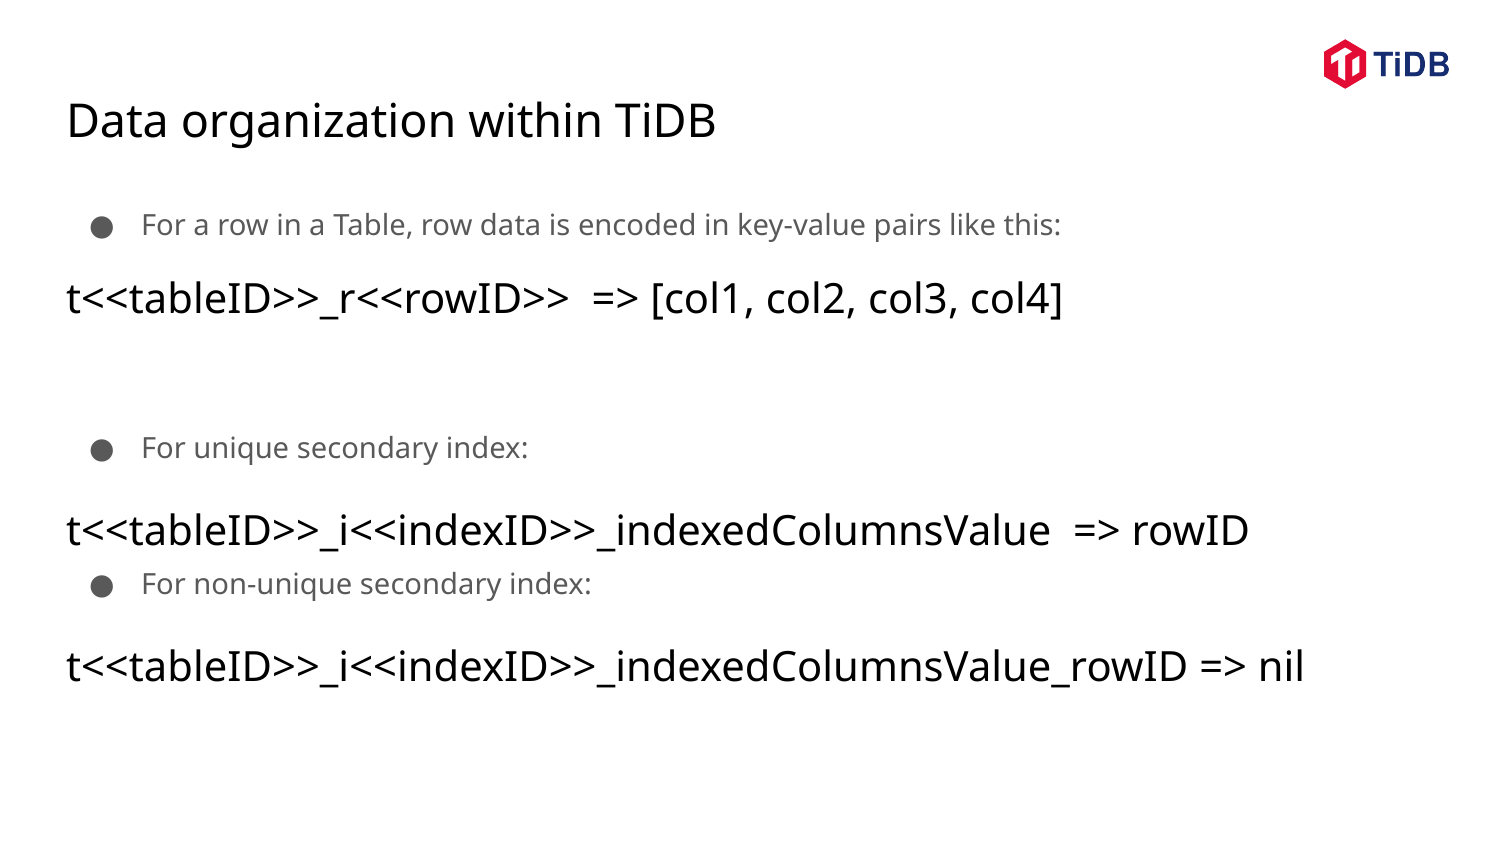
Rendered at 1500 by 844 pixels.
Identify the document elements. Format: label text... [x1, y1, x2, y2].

title Data organization within TiDB [51, 72, 1449, 167]
list For a row in a Table, row data is encoded in key-value pairs like this: t<<tableID>>_r<<rowID>> => [col1, col2, col3, col4] For unique secondary index: t<<tableID>>_i<<indexID>>_indexedColumnsValue => rowID For non-unique secondary index: t<<tableID>>_i<<indexID>>_indexedColumnsValue_rowID => nil [51, 189, 1449, 750]
picture [1324, 39, 1449, 89]
